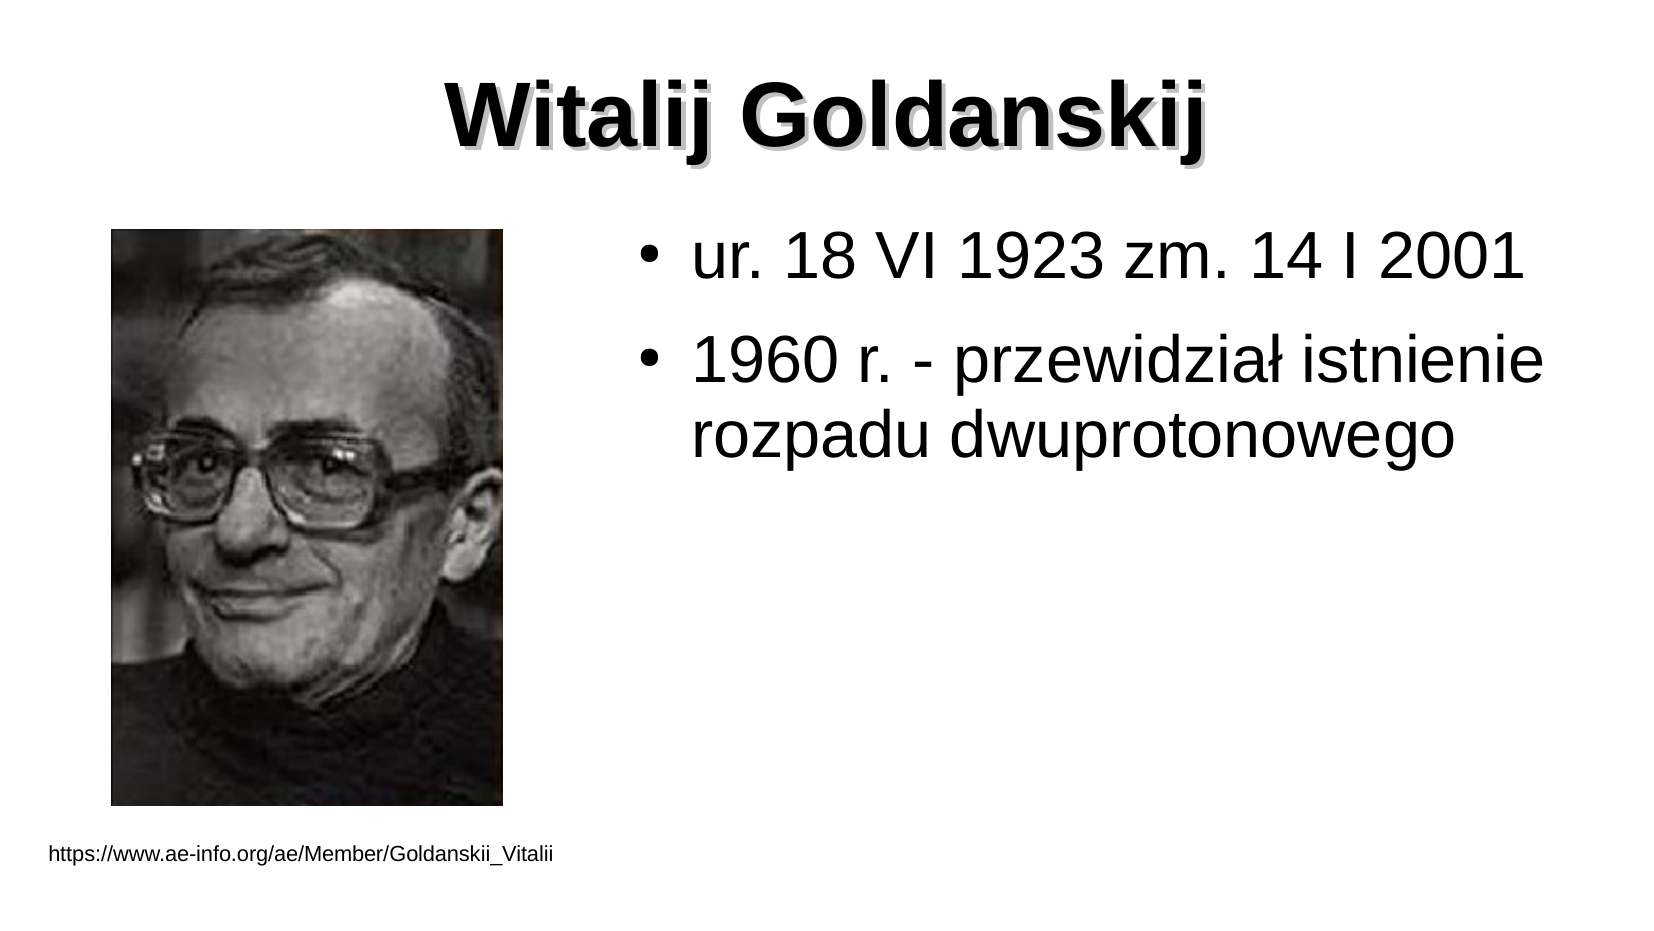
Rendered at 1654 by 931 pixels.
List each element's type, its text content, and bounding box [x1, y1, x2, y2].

text_box https://www.ae-info.org/ae/Member/Goldanskii_Vitalii [33, 834, 621, 874]
picture [111, 229, 503, 806]
list ur. 18 VI 1923 zm. 14 I 2001 1960 r. - przewidział istnienie rozpadu dwuprotonowego [620, 217, 1625, 886]
title Witalij Goldanskij [82, 37, 1571, 193]
